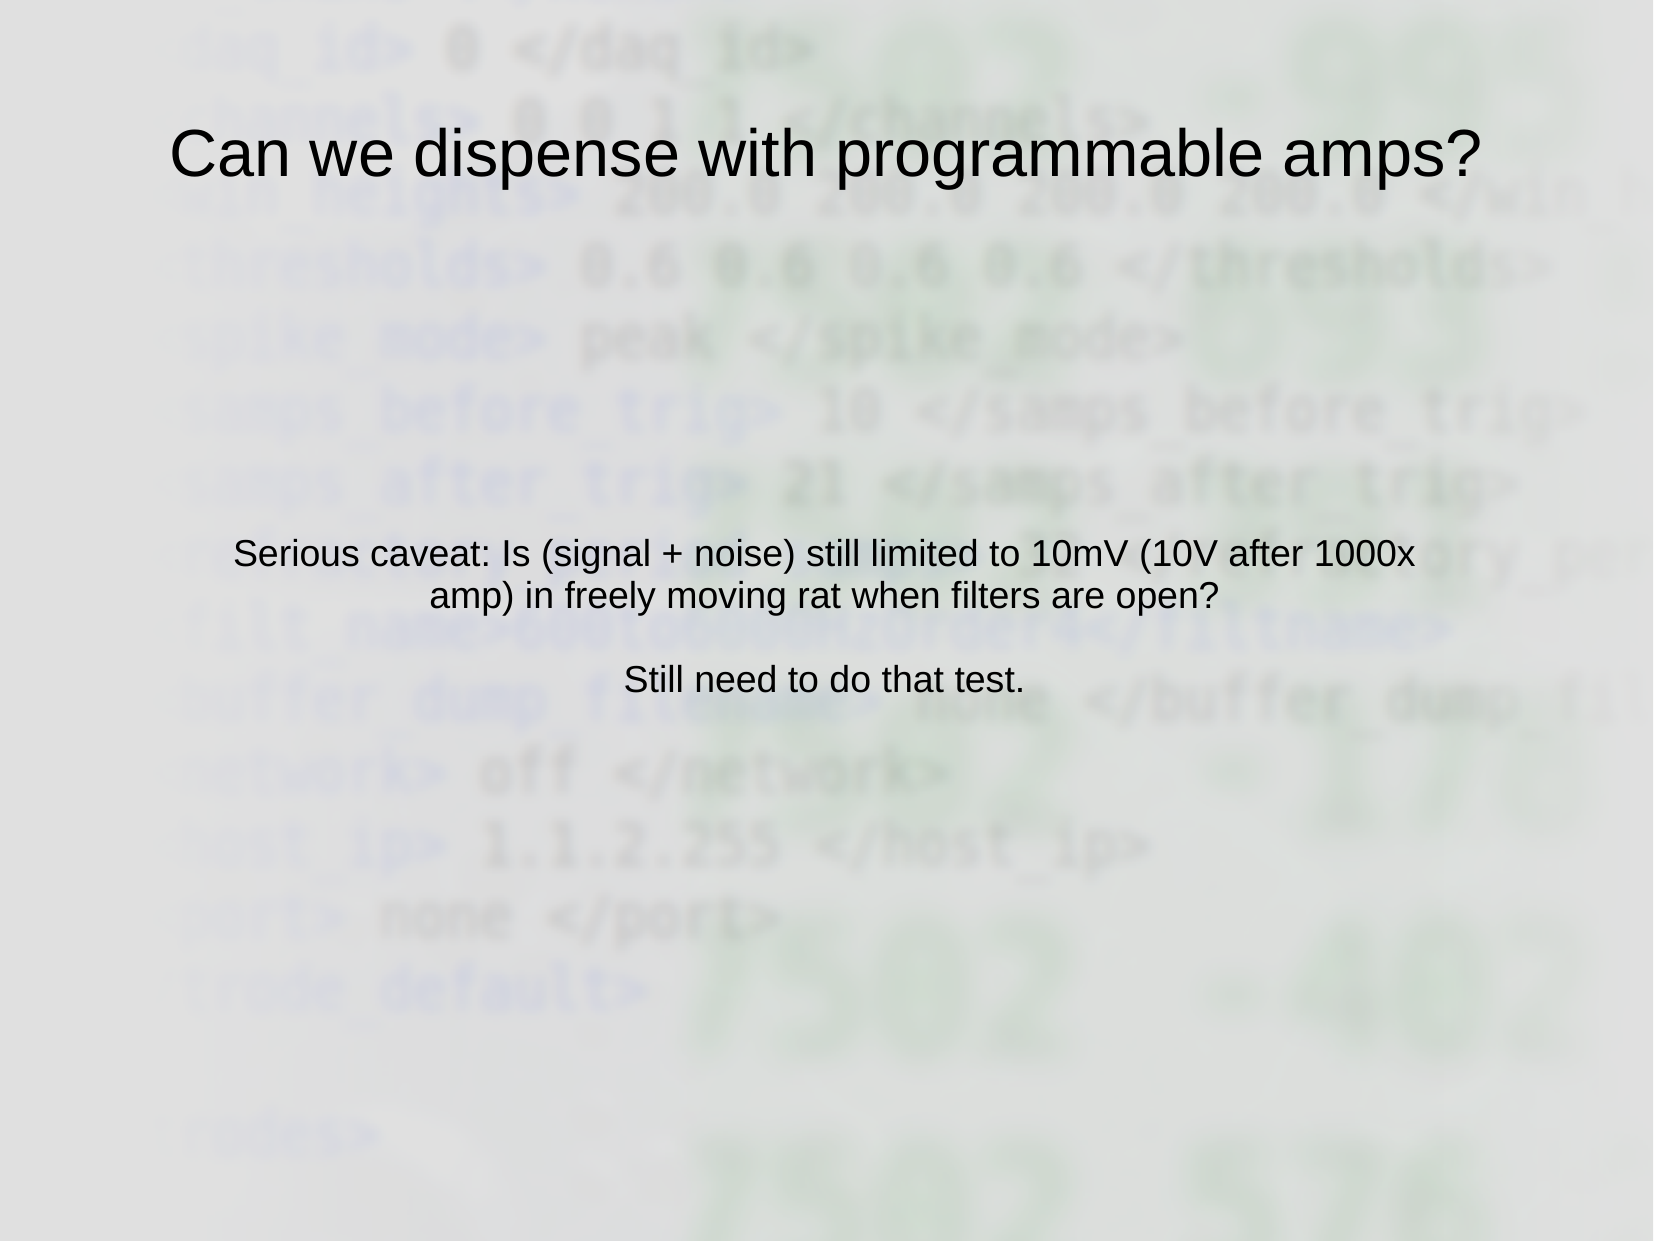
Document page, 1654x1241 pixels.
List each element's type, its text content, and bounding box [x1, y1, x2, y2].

picture [0, 0, 1654, 1241]
text_box Serious caveat: Is (signal + noise) still limited to 10mV (10V after 1000x amp) in freely moving rat when filters are open? Still need to do that test. [218, 525, 1435, 727]
title Can we dispense with programmable amps? [82, 49, 1571, 257]
